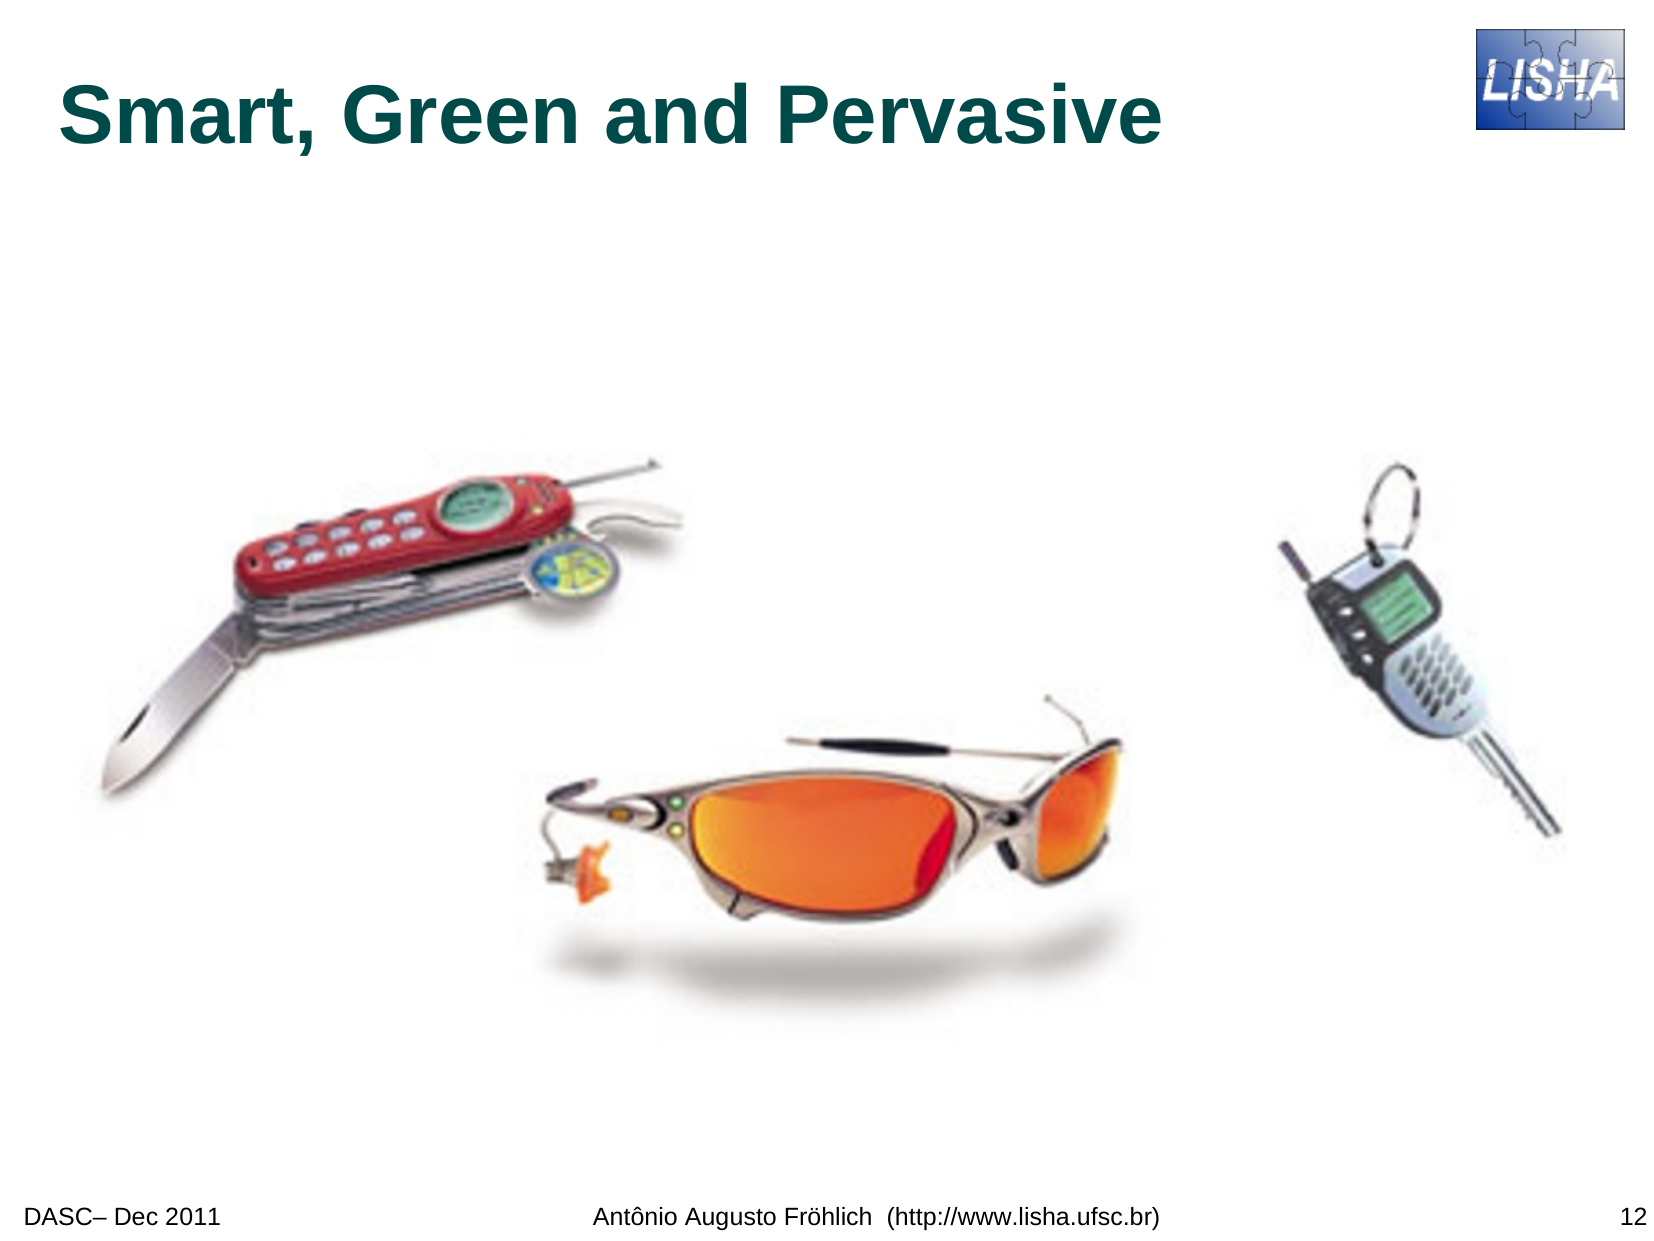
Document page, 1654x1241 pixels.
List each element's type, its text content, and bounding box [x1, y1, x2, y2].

title Smart, Green and Pervasive [58, 11, 1463, 219]
picture [1476, 29, 1625, 130]
picture [59, 431, 1595, 1045]
